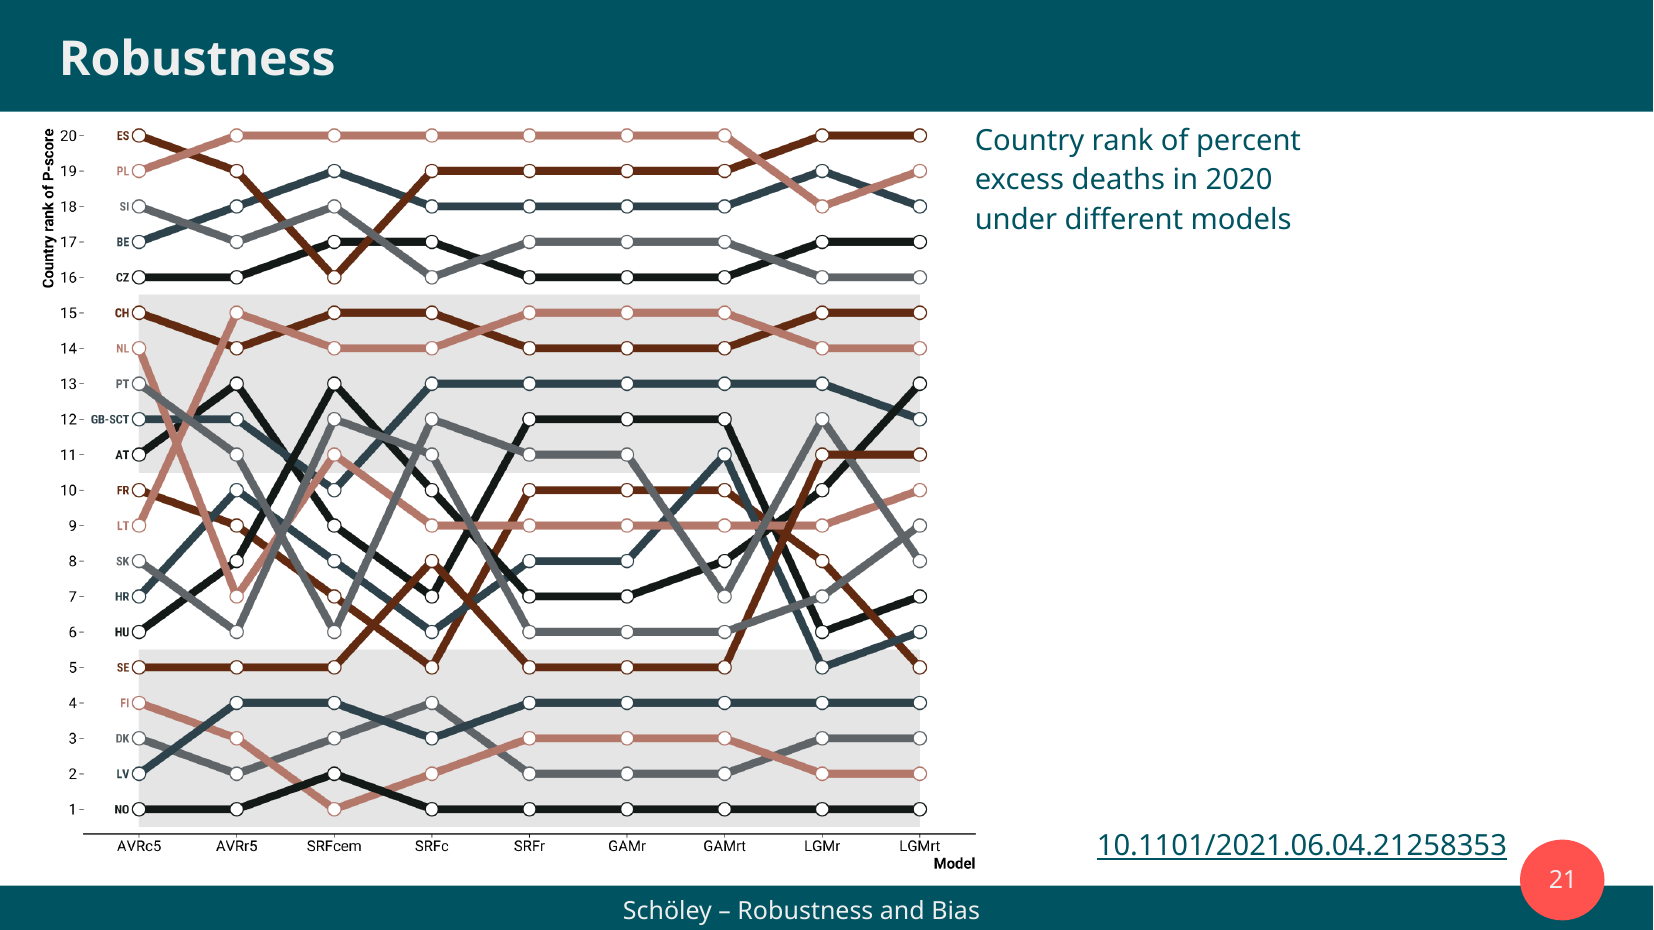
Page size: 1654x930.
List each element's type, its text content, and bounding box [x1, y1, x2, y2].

text_box Country rank of percent excess deaths in 2020 under different models [960, 111, 1321, 398]
title Robustness [58, 0, 1594, 117]
text_box 10.1101/2021.06.04.21258353 [1082, 817, 1653, 871]
picture [35, 123, 980, 879]
